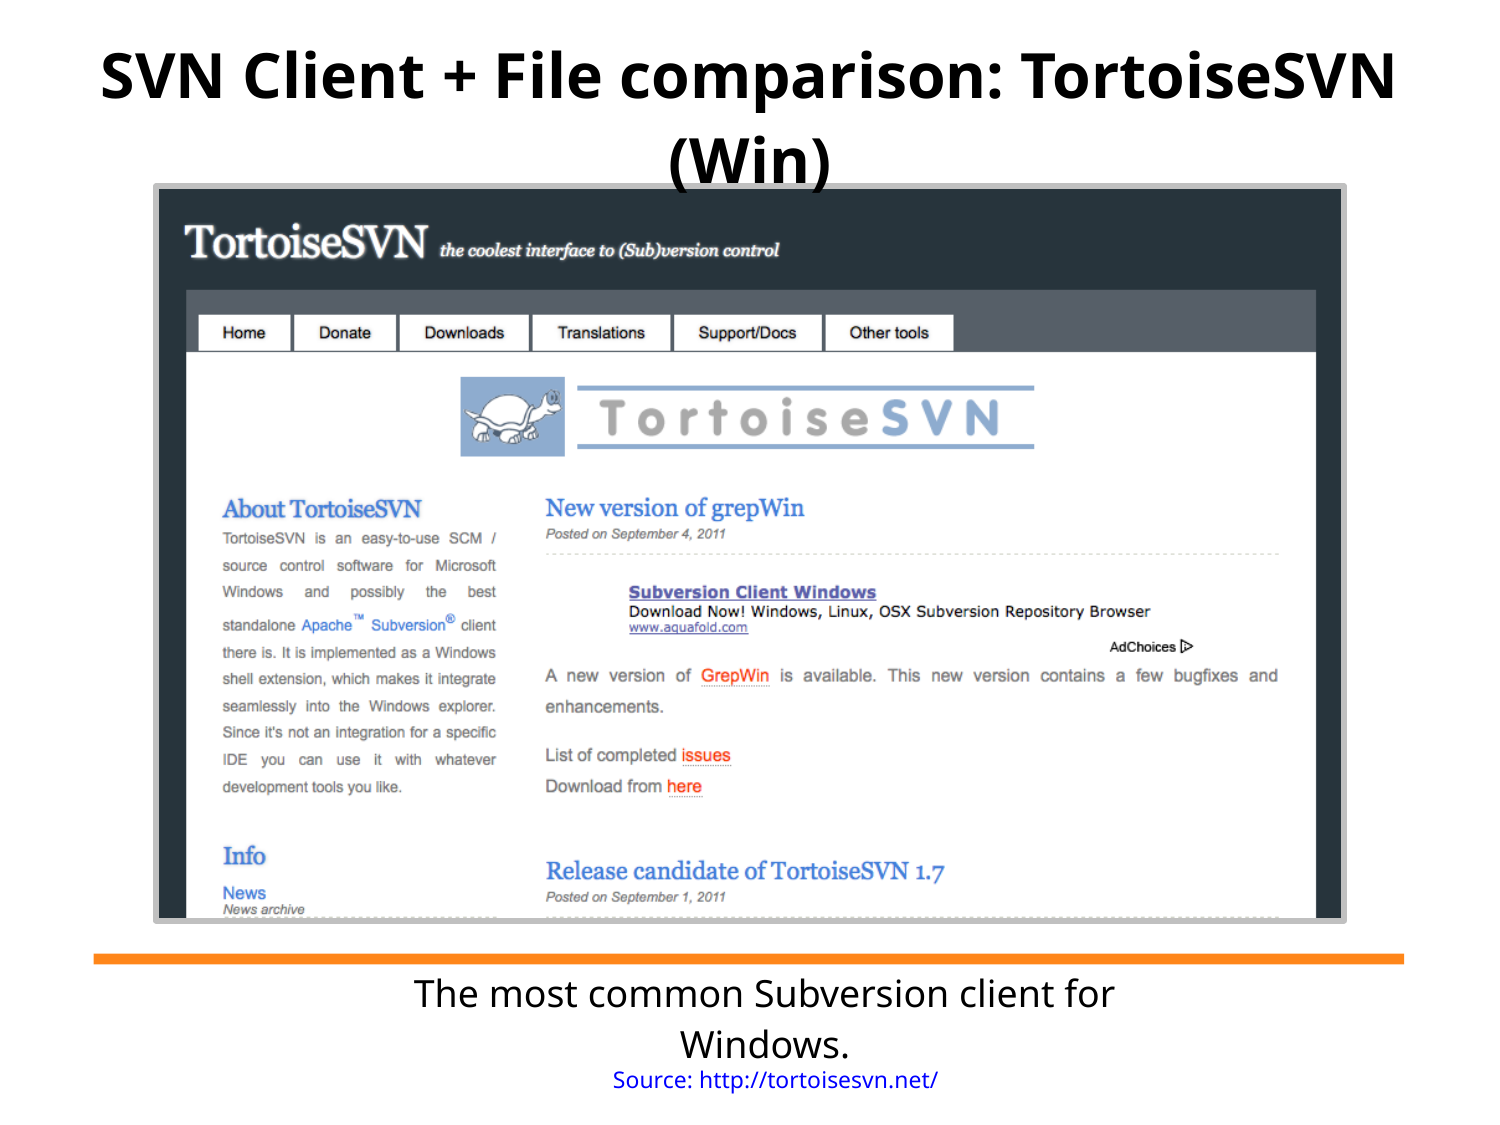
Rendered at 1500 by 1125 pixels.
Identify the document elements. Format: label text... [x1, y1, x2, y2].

text_box Source: http://tortoisesvn.net/ [598, 1056, 902, 1098]
text_box The most common Subversion client for Windows. [382, 960, 1148, 1064]
title SVN Client + File comparison: TortoiseSVN (Win) [75, 45, 1426, 188]
picture [0, 0, 1500, 1125]
